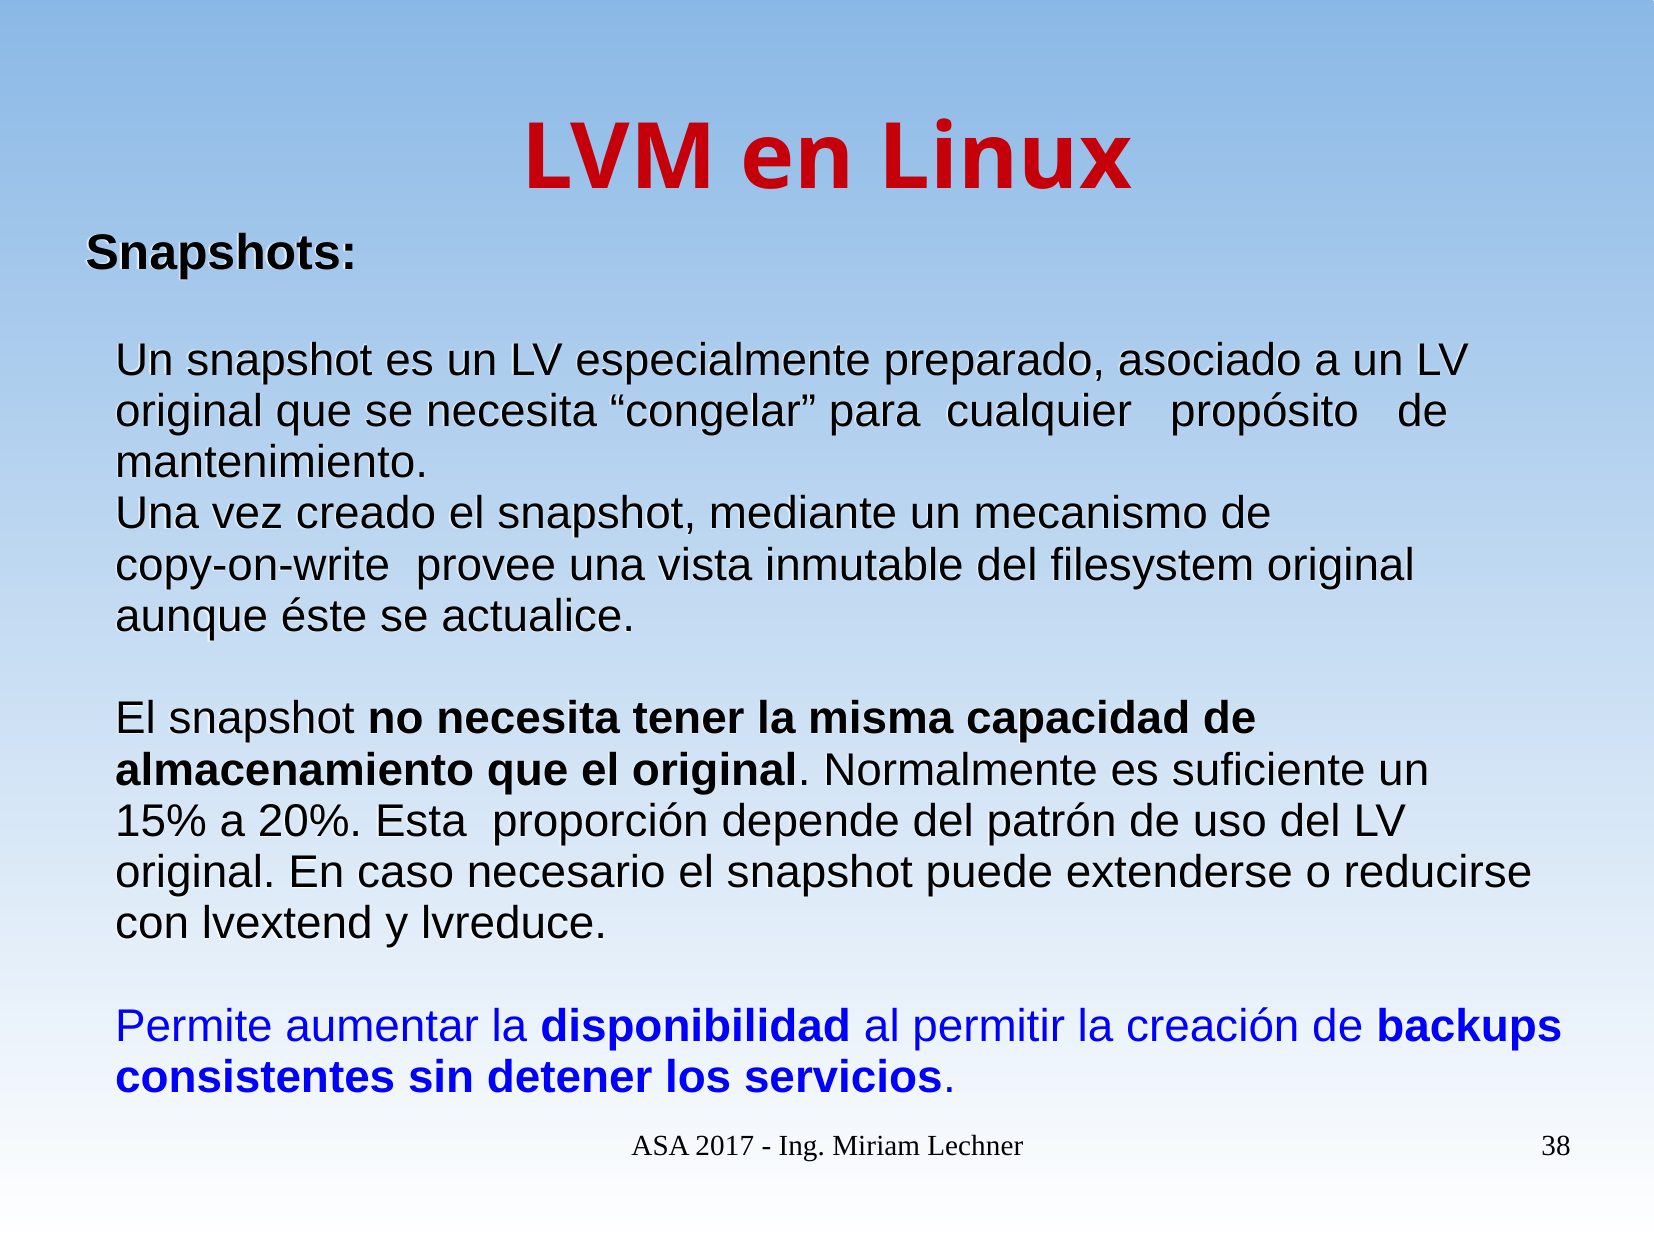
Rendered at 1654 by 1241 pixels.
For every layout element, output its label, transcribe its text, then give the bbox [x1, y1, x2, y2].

title LVM en Linux [82, 49, 1571, 257]
text_box Snapshots: [70, 216, 556, 390]
text_box Un snapshot es un LV especialmente preparado, asociado a un LV original que se necesita “congelar” para cualquier propósito de mantenimiento. Una vez creado el snapshot, mediante un mecanismo de copy-on-write provee una vista inmutable del filesystem original aunque éste se actualice. El snapshot no necesita tener la misma capacidad de almacenamiento que el original. Normalmente es suficiente un 15% a 20%. Esta proporción depende del patrón de uso del LV original. En caso necesario el snapshot puede extenderse o reducirse con lvextend y lvreduce. Permite aumentar la disponibilidad al permitir la creación de backups consistentes sin detener los servicios. [100, 326, 1654, 1111]
